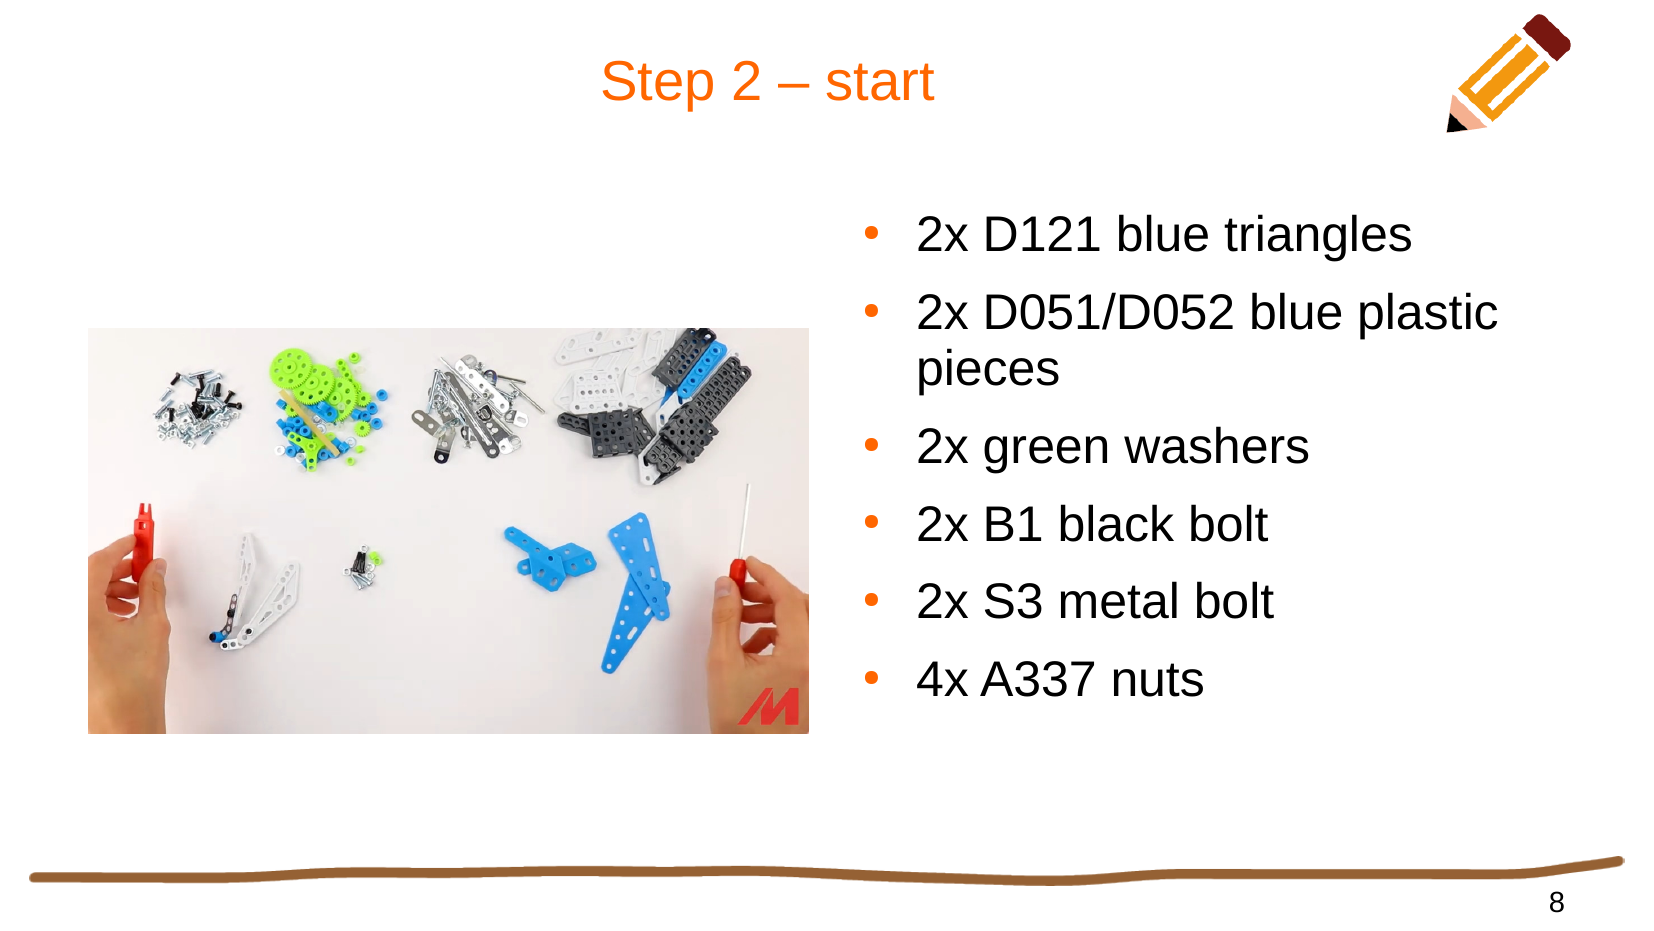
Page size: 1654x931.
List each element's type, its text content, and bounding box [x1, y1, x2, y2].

picture [1446, 14, 1571, 133]
list 2x D121 blue triangles 2x D051/D052 blue plastic pieces 2x green washers 2x B1 black bolt 2x S3 metal bolt 4x A337 nuts [845, 206, 1566, 857]
picture [88, 328, 809, 735]
picture [29, 856, 1625, 886]
title Step 2 – start [88, 29, 1447, 133]
